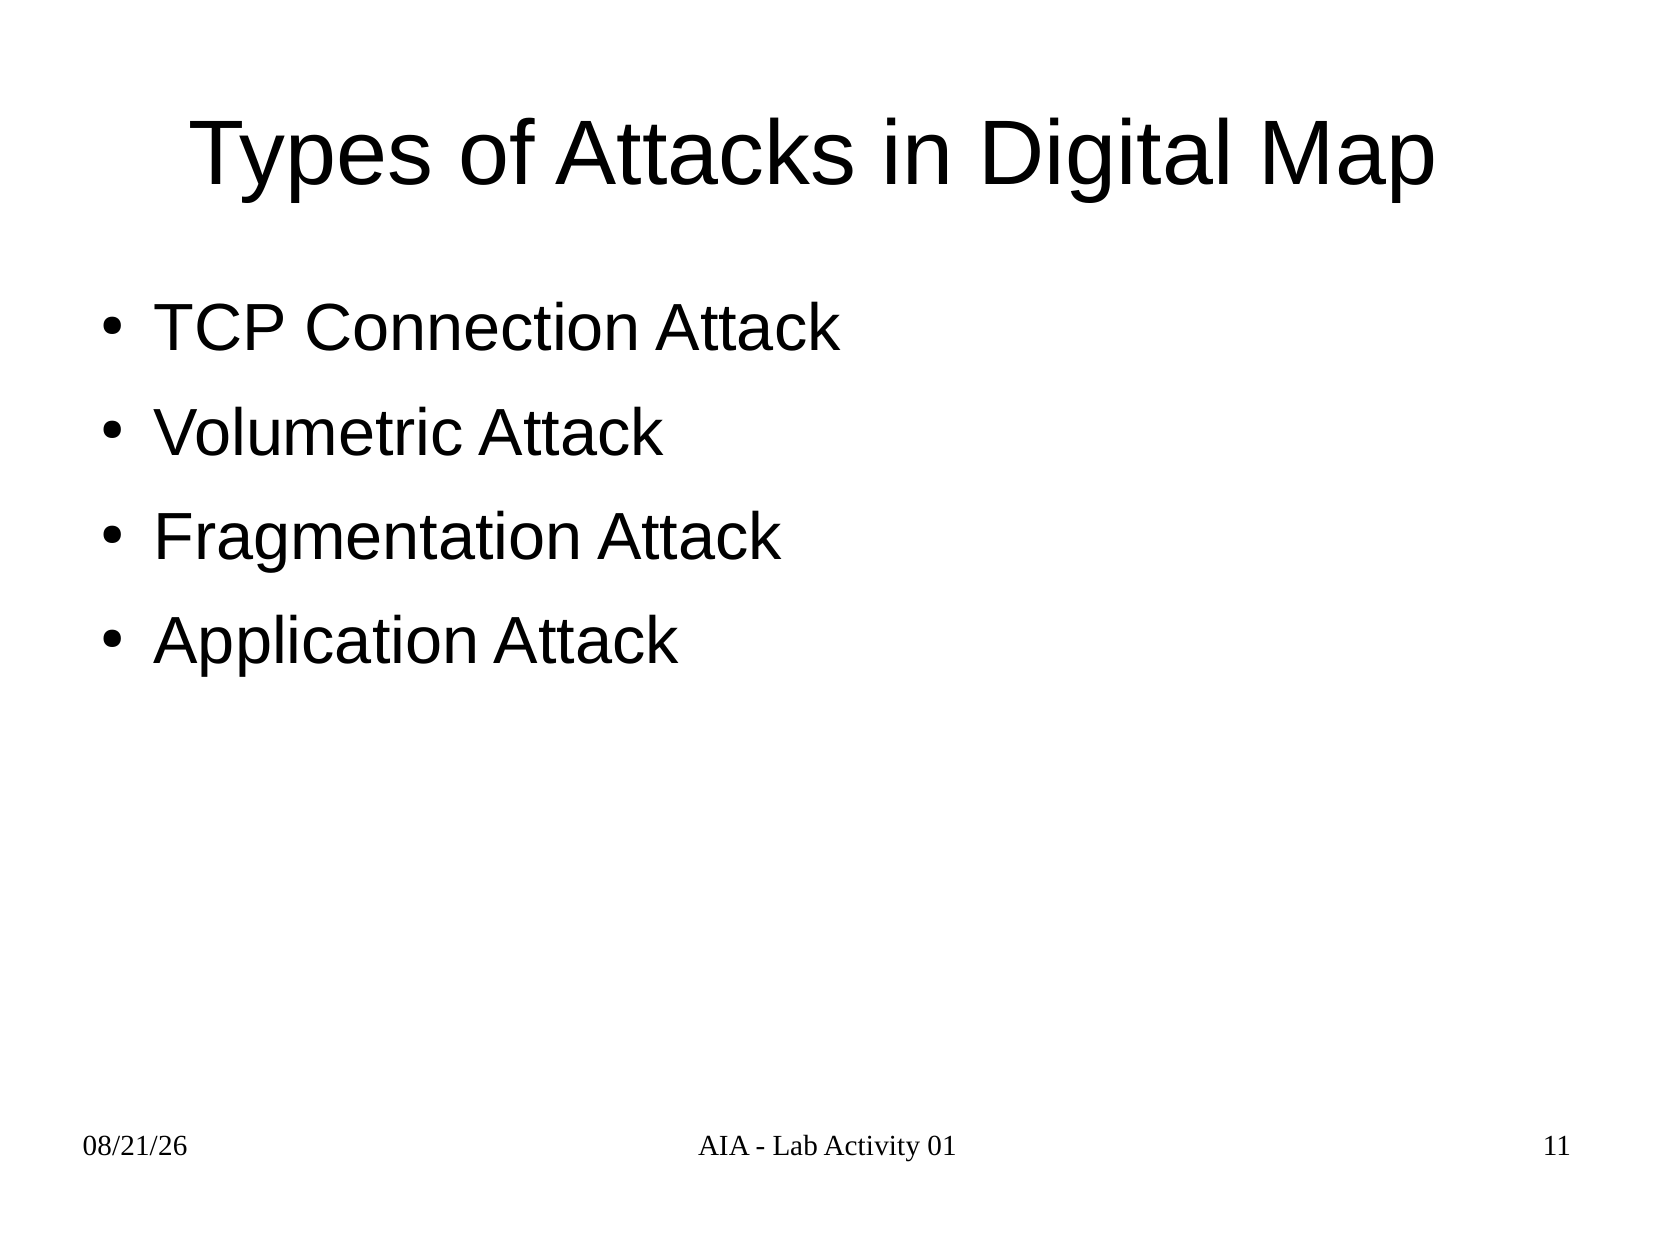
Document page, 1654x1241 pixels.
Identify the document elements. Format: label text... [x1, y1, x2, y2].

list TCP Connection Attack Volumetric Attack Fragmentation Attack Application Attack [82, 290, 1571, 1010]
title Types of Attacks in Digital Map [82, 49, 1571, 257]
